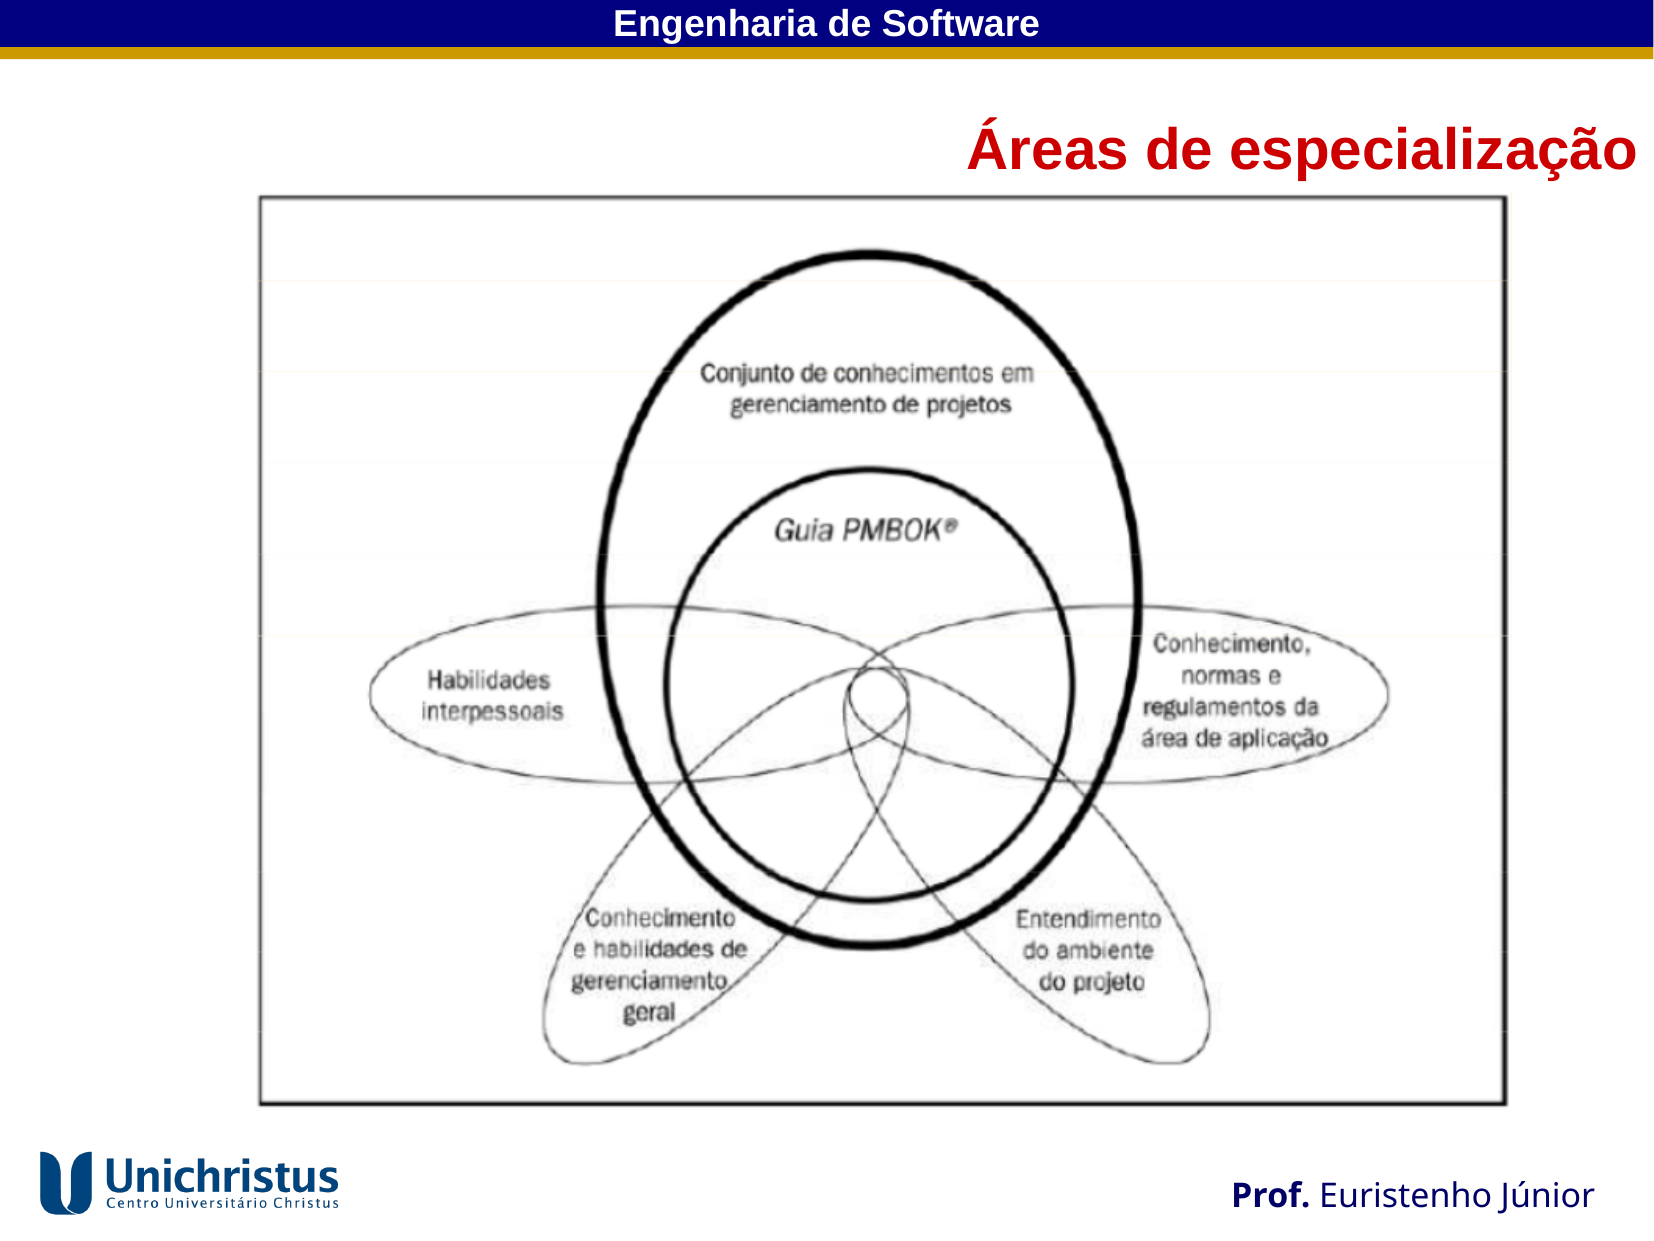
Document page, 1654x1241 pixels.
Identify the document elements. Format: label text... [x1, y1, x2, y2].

text_box Prof. Euristenho Júnior [1216, 1163, 1654, 1224]
text_box [0, 47, 1654, 60]
text_box Áreas de especialização [952, 109, 1654, 189]
picture [254, 191, 1512, 1111]
text_box Engenharia de Software [0, 0, 1654, 47]
picture [35, 1148, 343, 1217]
